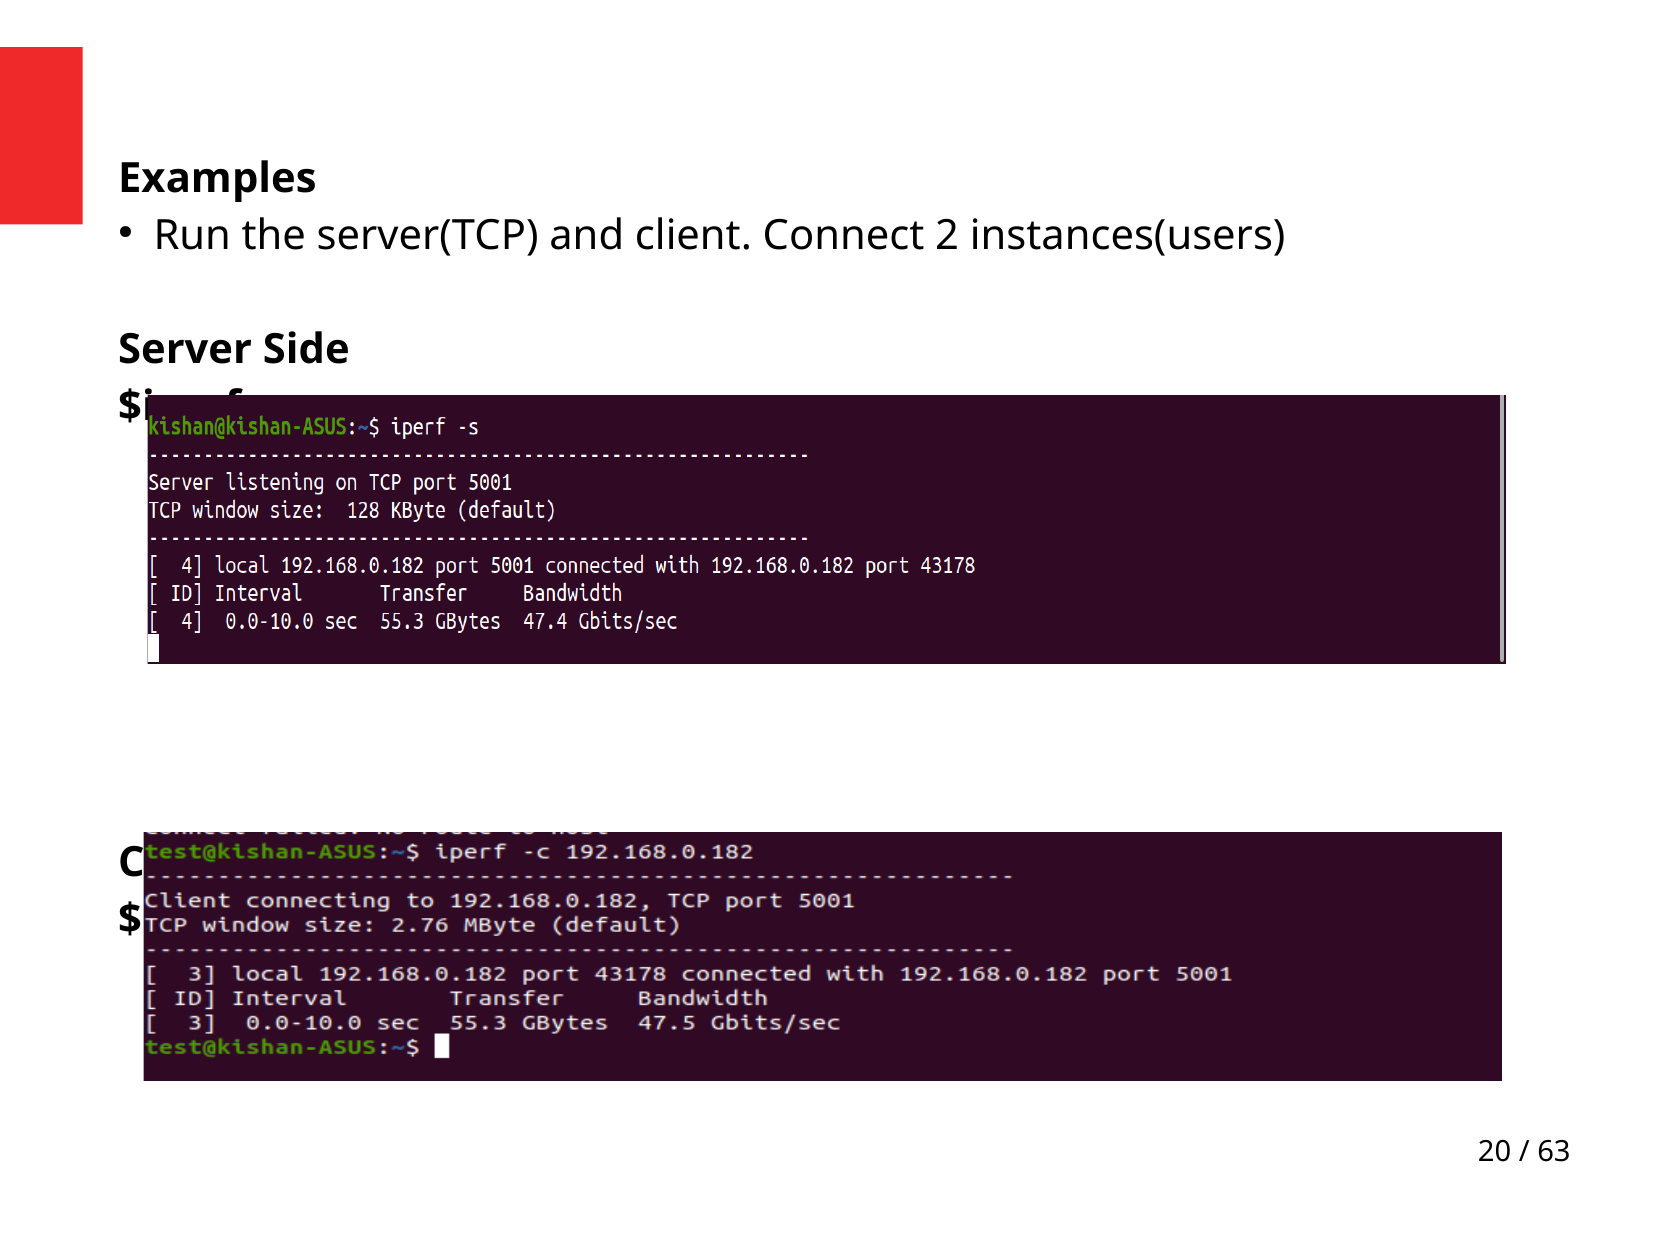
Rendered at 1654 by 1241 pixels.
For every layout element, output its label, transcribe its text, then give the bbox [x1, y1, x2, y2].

subtitle Examples Run the server(TCP) and client. Connect 2 instances(users) Server Side $iperf -s Client Side $iperf -c [server_IP_Address] [118, 147, 1536, 1166]
picture [147, 395, 1506, 664]
picture [143, 832, 1502, 1081]
